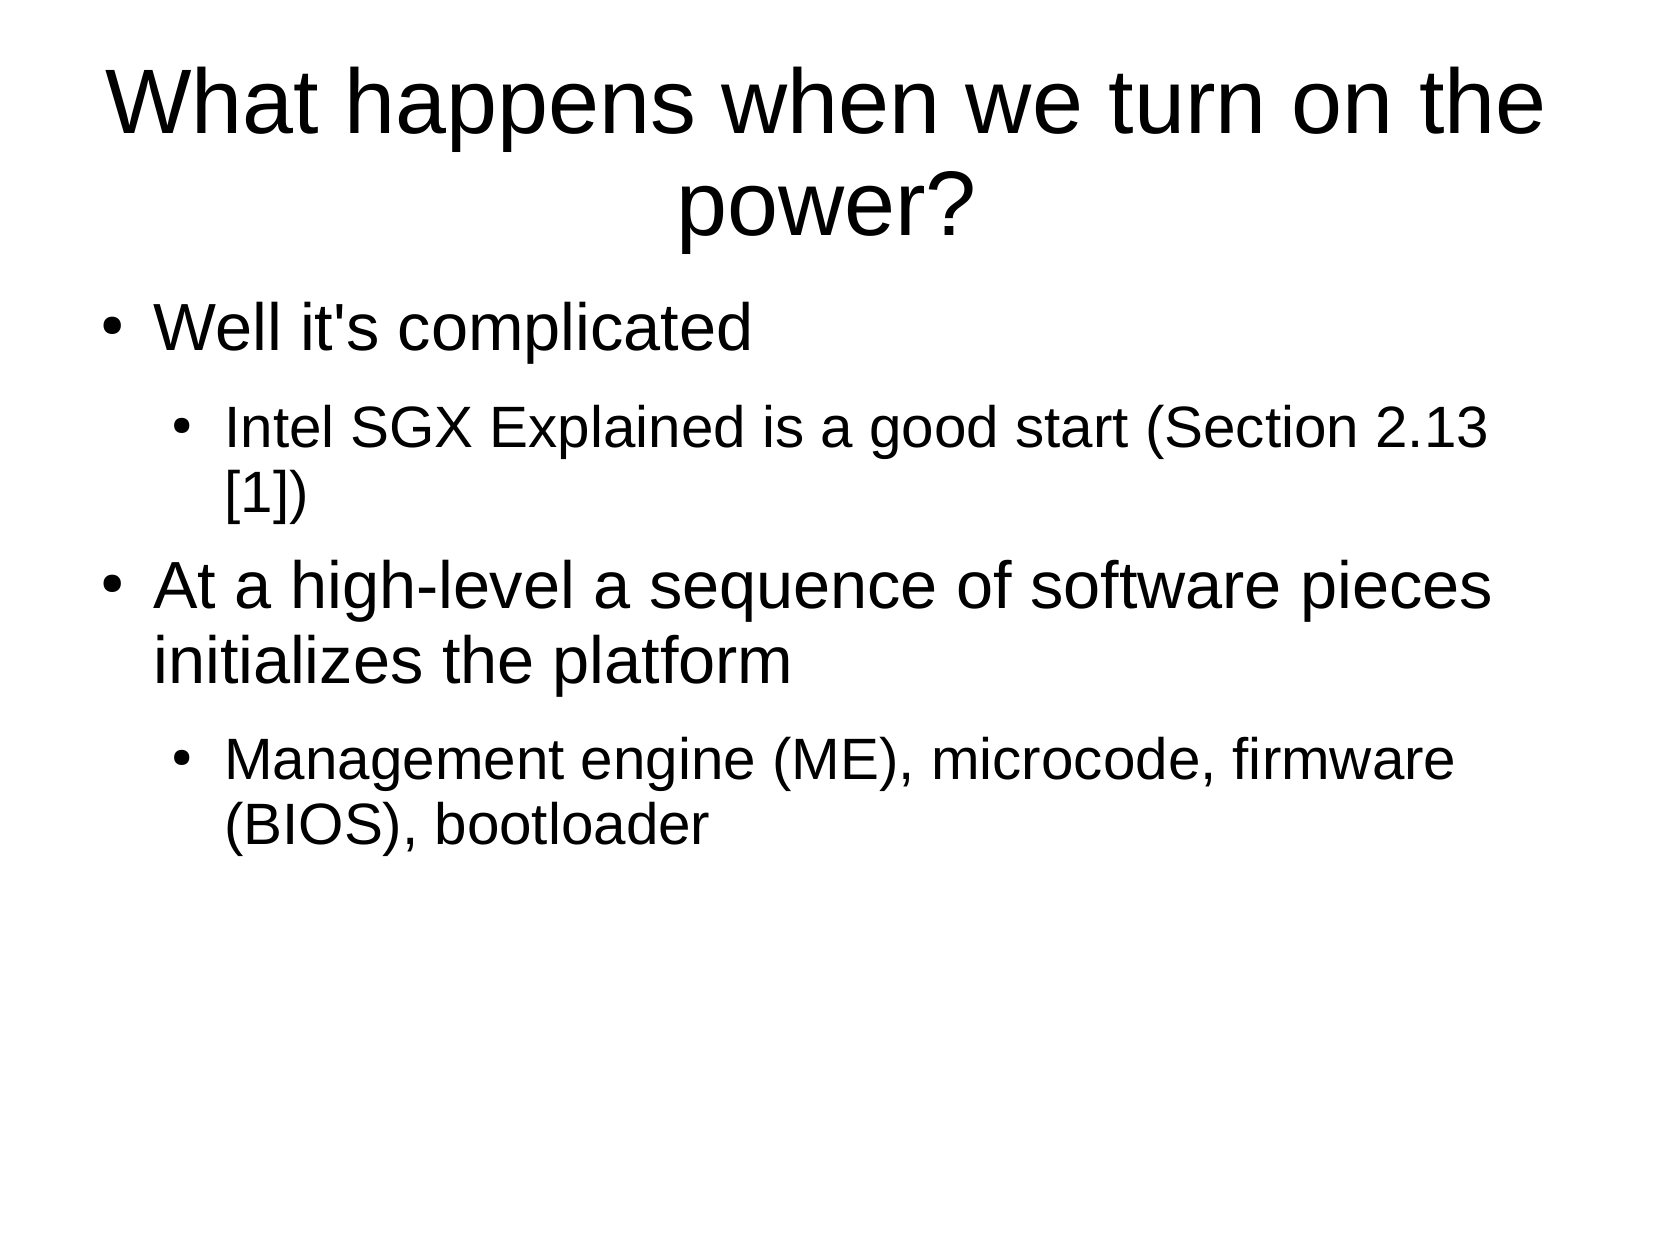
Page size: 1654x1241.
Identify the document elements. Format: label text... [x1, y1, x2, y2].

list Well it's complicated Intel SGX Explained is a good start (Section 2.13 [1]) At a high-level a sequence of software pieces initializes the platform Management engine (ME), microcode, firmware (BIOS), bootloader [82, 290, 1571, 1010]
title What happens when we turn on the power? [82, 49, 1571, 257]
